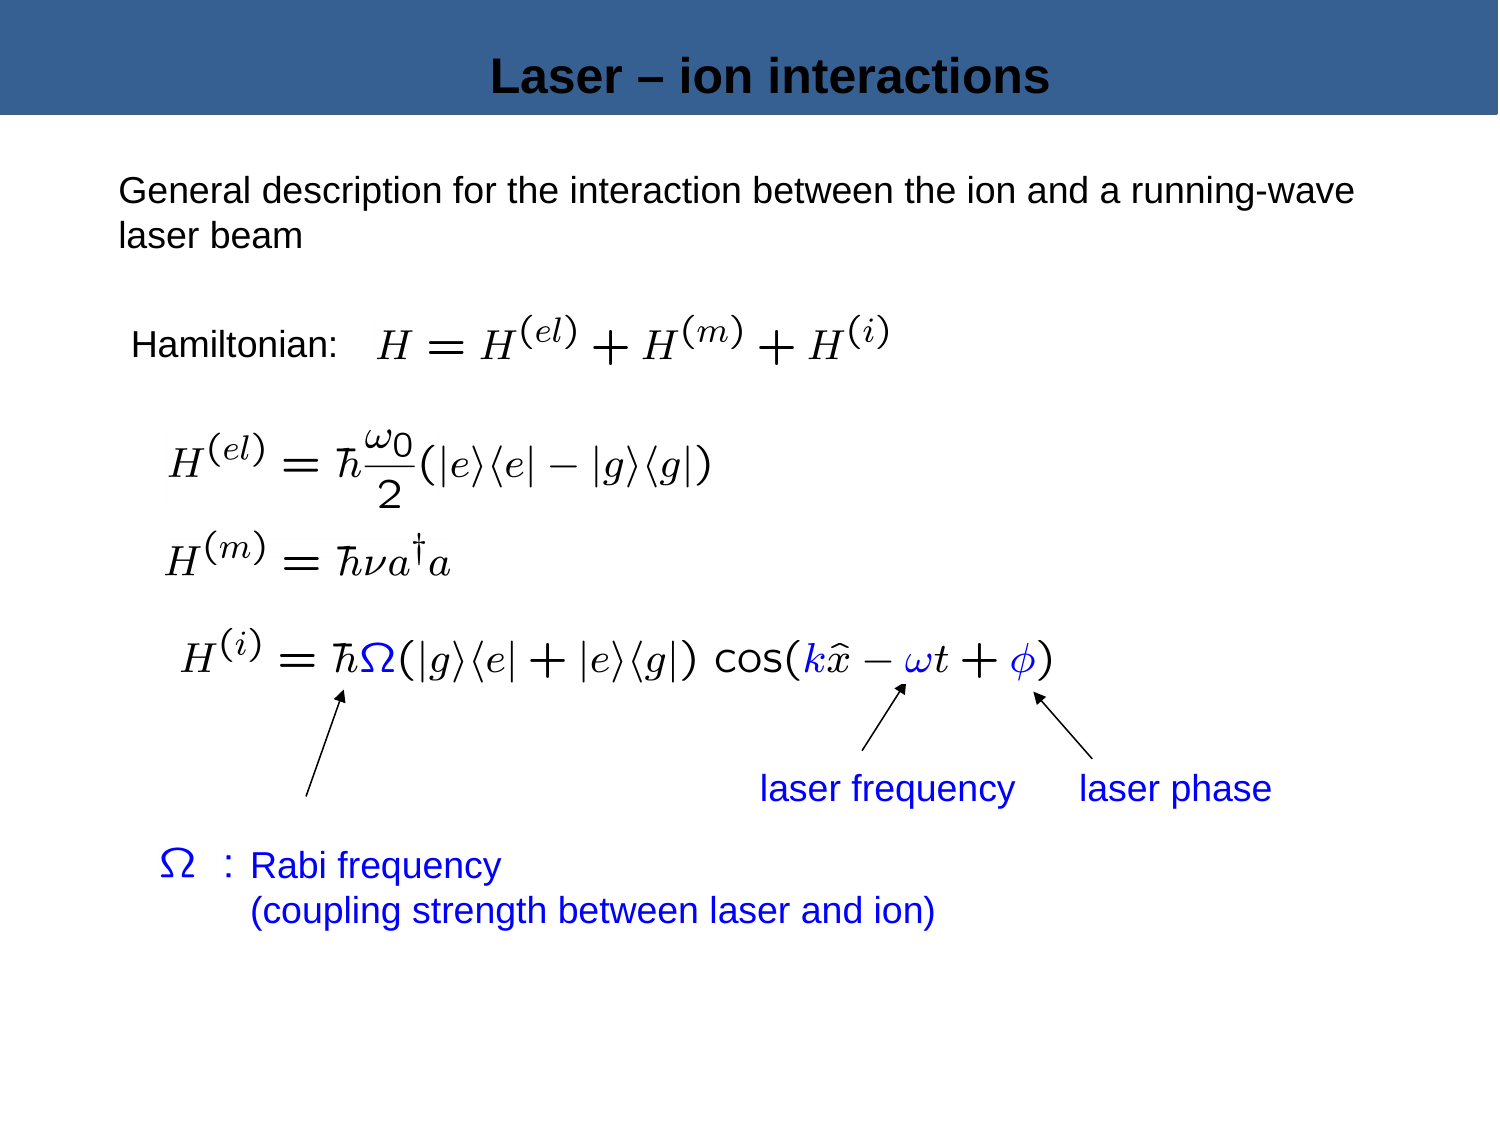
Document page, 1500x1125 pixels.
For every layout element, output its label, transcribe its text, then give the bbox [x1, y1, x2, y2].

text_box Hamiltonian: [116, 312, 354, 373]
picture [167, 429, 711, 509]
text_box laser frequency [745, 755, 1031, 817]
picture [163, 529, 451, 576]
picture [375, 313, 888, 366]
text_box Laser – ion interactions [474, 35, 1067, 112]
text_box Rabi frequency (coupling strength between laser and ion) [235, 833, 952, 939]
text_box laser phase [1064, 756, 1288, 817]
picture [159, 846, 231, 878]
picture [179, 627, 1053, 684]
text_box General description for the interaction between the ion and a running-wave laser beam [103, 158, 1371, 264]
